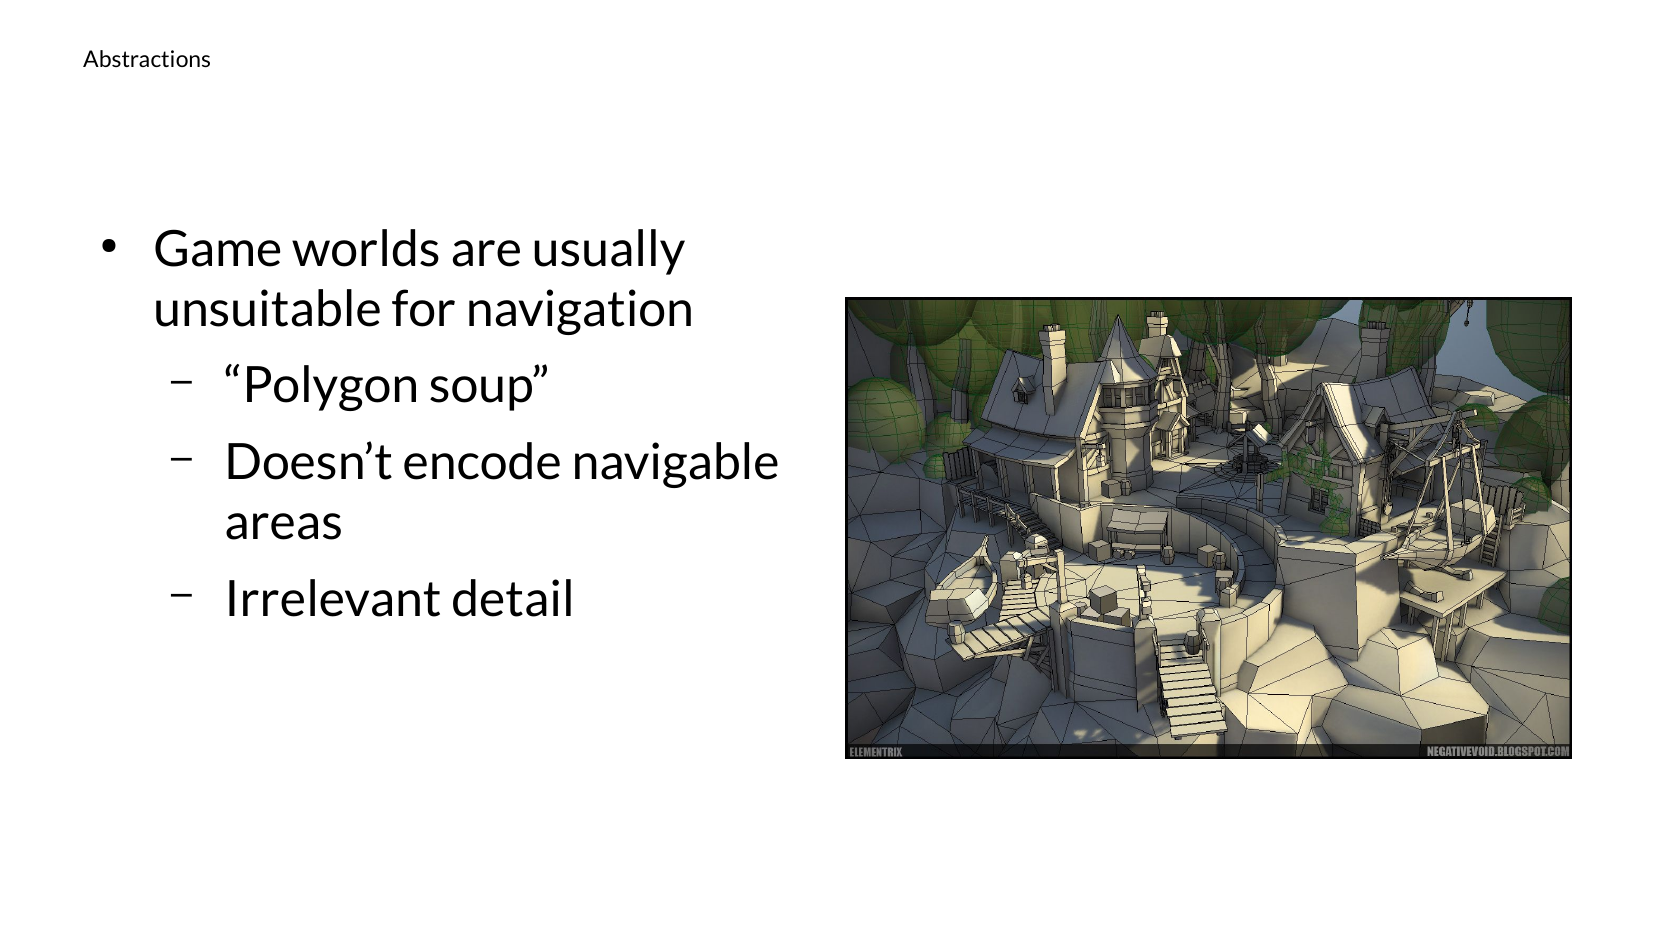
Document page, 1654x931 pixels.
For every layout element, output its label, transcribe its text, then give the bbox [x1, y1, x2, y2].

picture [845, 216, 1572, 839]
list Game worlds are usually unsuitable for navigation “Polygon soup” Doesn’t encode navigable areas Irrelevant detail [82, 217, 809, 839]
title Abstractions [83, 0, 1571, 119]
